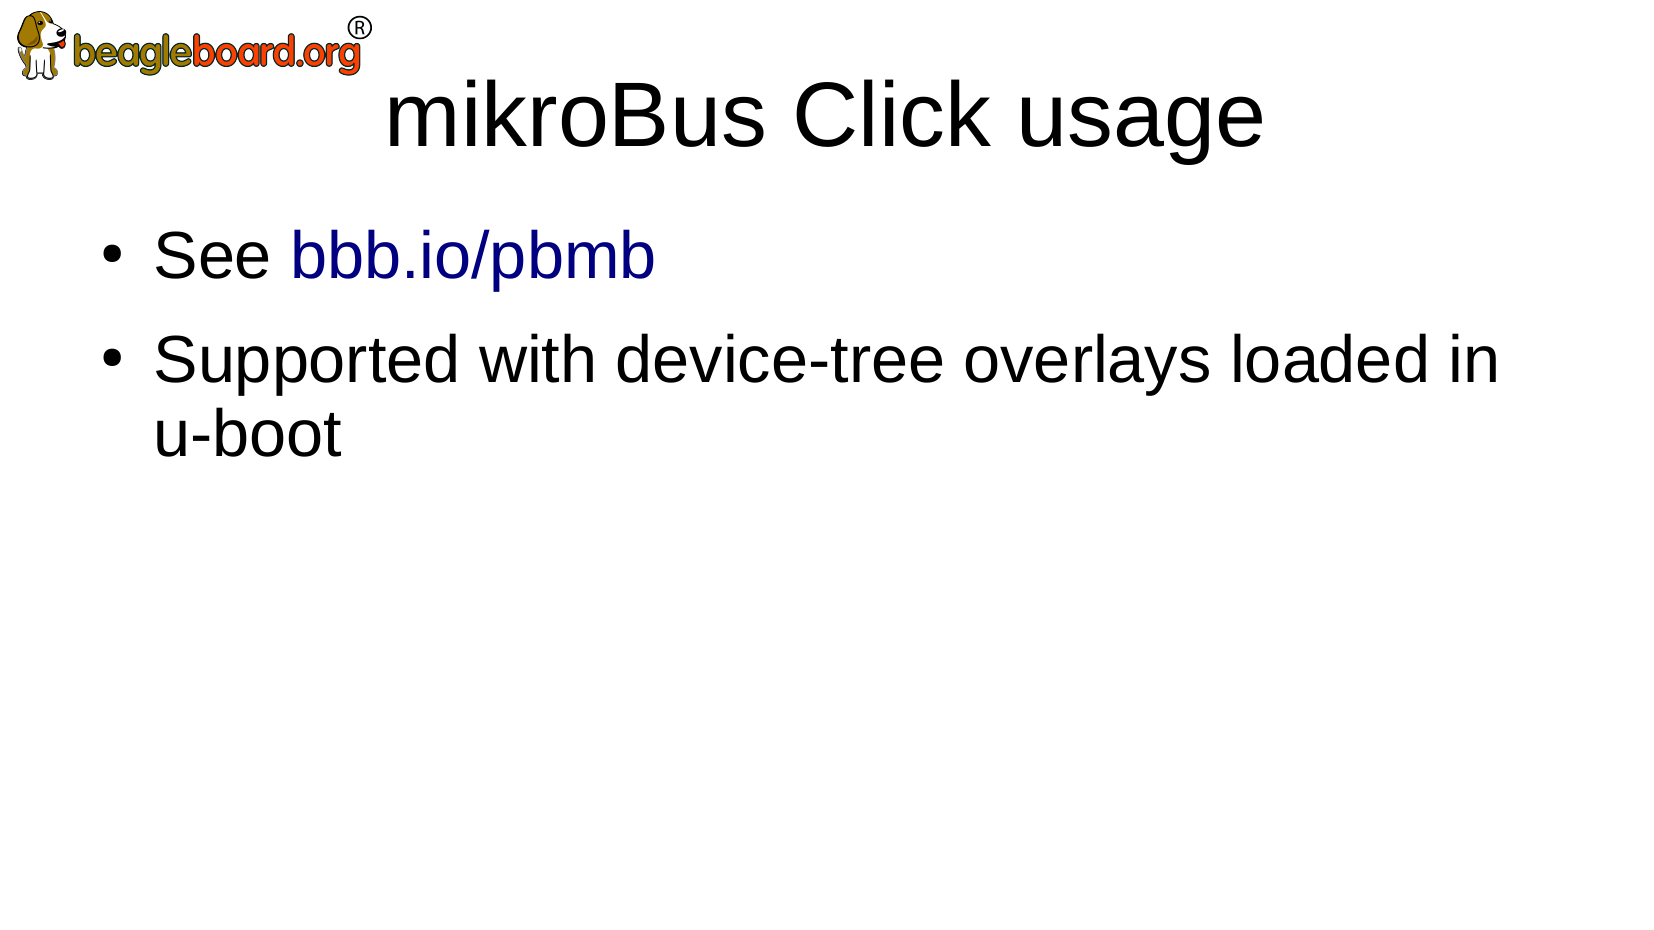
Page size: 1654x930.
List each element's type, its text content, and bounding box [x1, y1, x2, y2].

picture [17, 11, 372, 80]
title mikroBus Click usage [82, 37, 1571, 193]
list See bbb.io/pbmb Supported with device-tree overlays loaded in u-boot [82, 217, 1571, 757]
